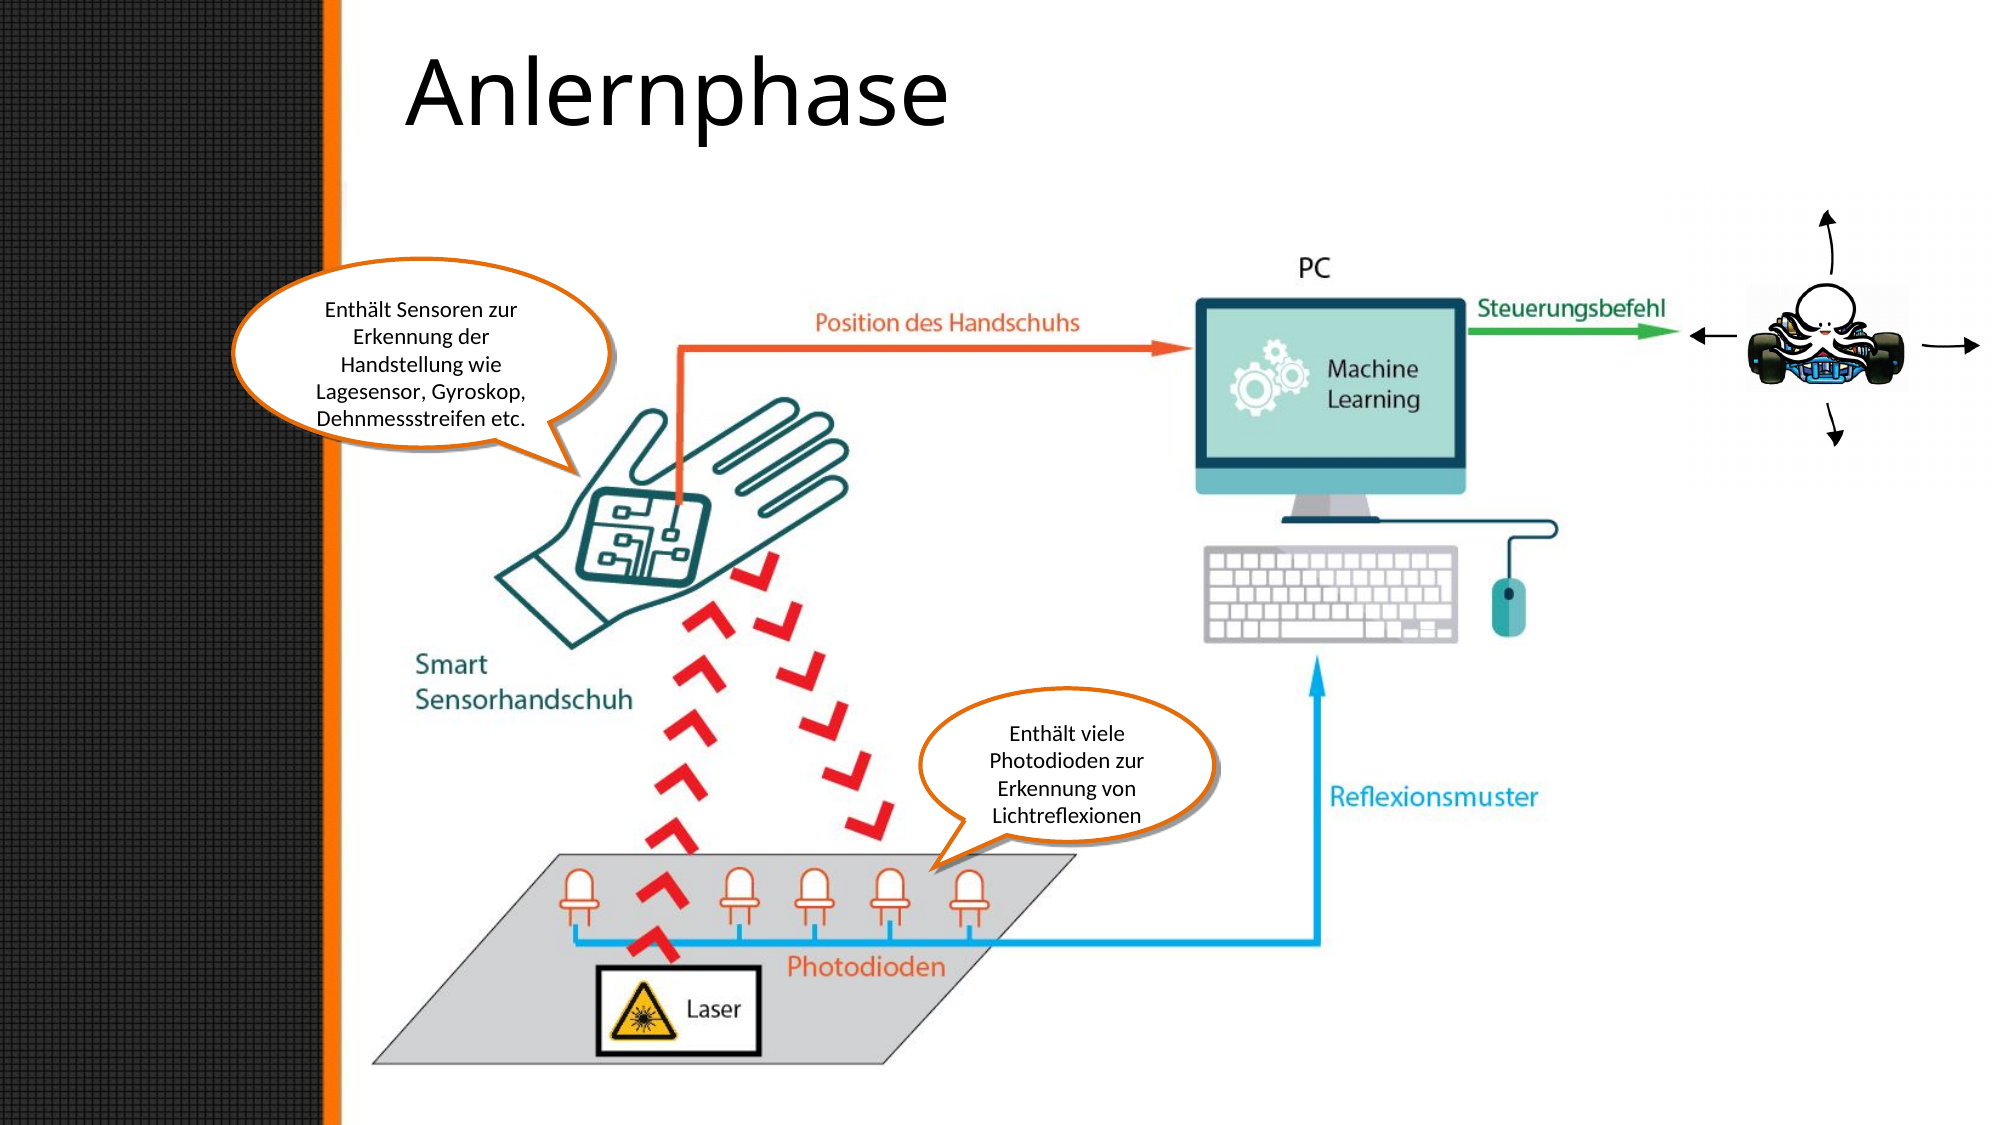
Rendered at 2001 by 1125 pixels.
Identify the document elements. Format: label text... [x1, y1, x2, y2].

text_box Enthält Sensoren zur Erkennung der Handstellung wie Lagesensor, Gyroskop, Dehnmessstreifen etc. [233, 258, 610, 471]
title Anlernphase [390, 0, 2000, 205]
text_box Enthält viele Photodioden zur Erkennung von Lichtreflexionen [920, 688, 1215, 868]
picture [362, 205, 2000, 1070]
